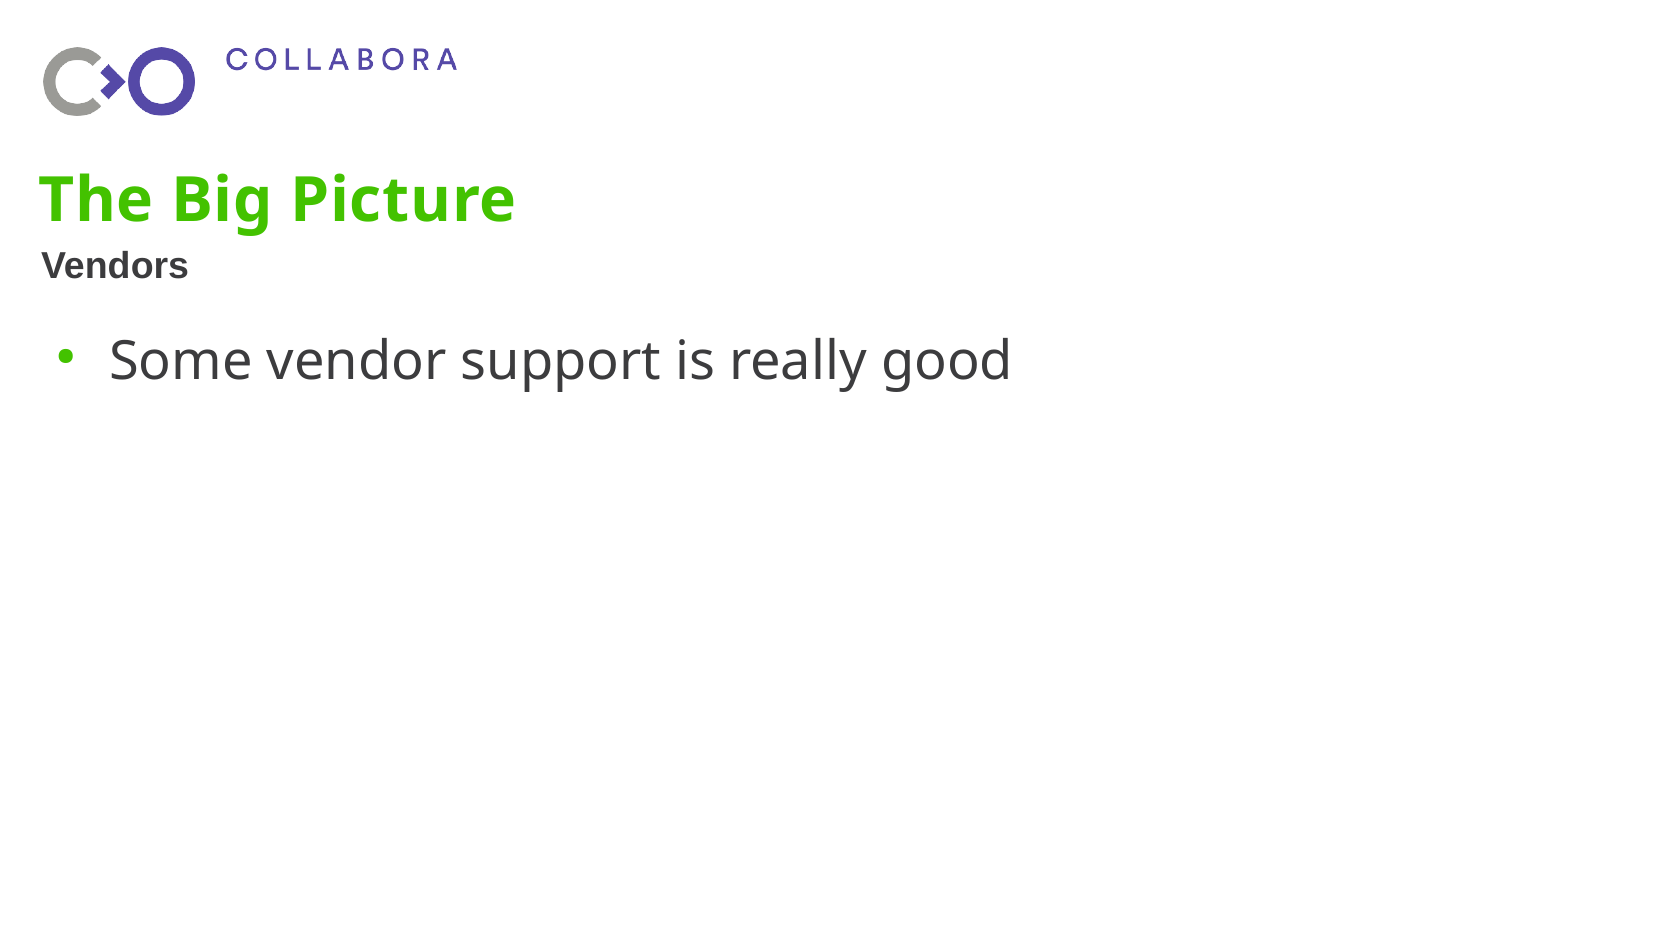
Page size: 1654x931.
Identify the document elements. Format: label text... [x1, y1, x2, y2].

list Some vendor support is really good [38, 325, 1614, 581]
text_box Vendors [41, 240, 1614, 290]
picture [43, 47, 457, 116]
title The Big Picture [38, 159, 1614, 216]
